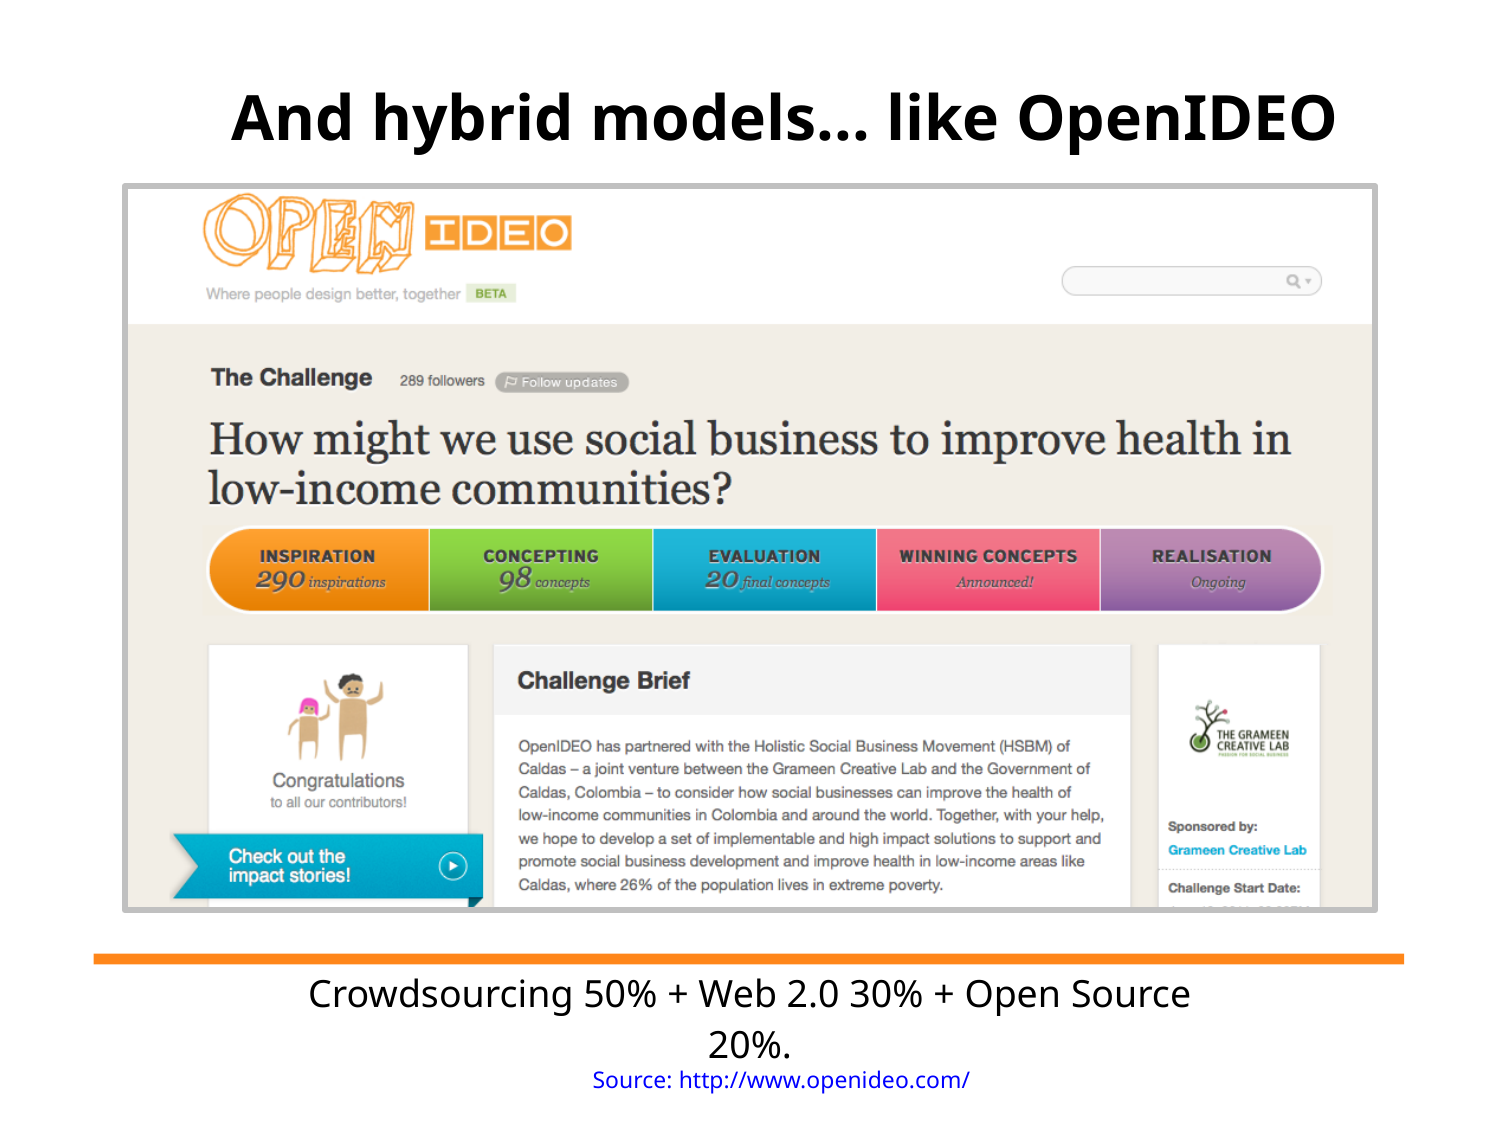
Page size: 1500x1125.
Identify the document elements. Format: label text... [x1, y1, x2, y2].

picture [0, 0, 1500, 1125]
title And hybrid models... like OpenIDEO [110, 44, 1461, 188]
text_box Source: http://www.openideo.com/ [577, 1056, 923, 1098]
text_box Crowdsourcing 50% + Web 2.0 30% + Open Source 20%. [261, 960, 1239, 1020]
